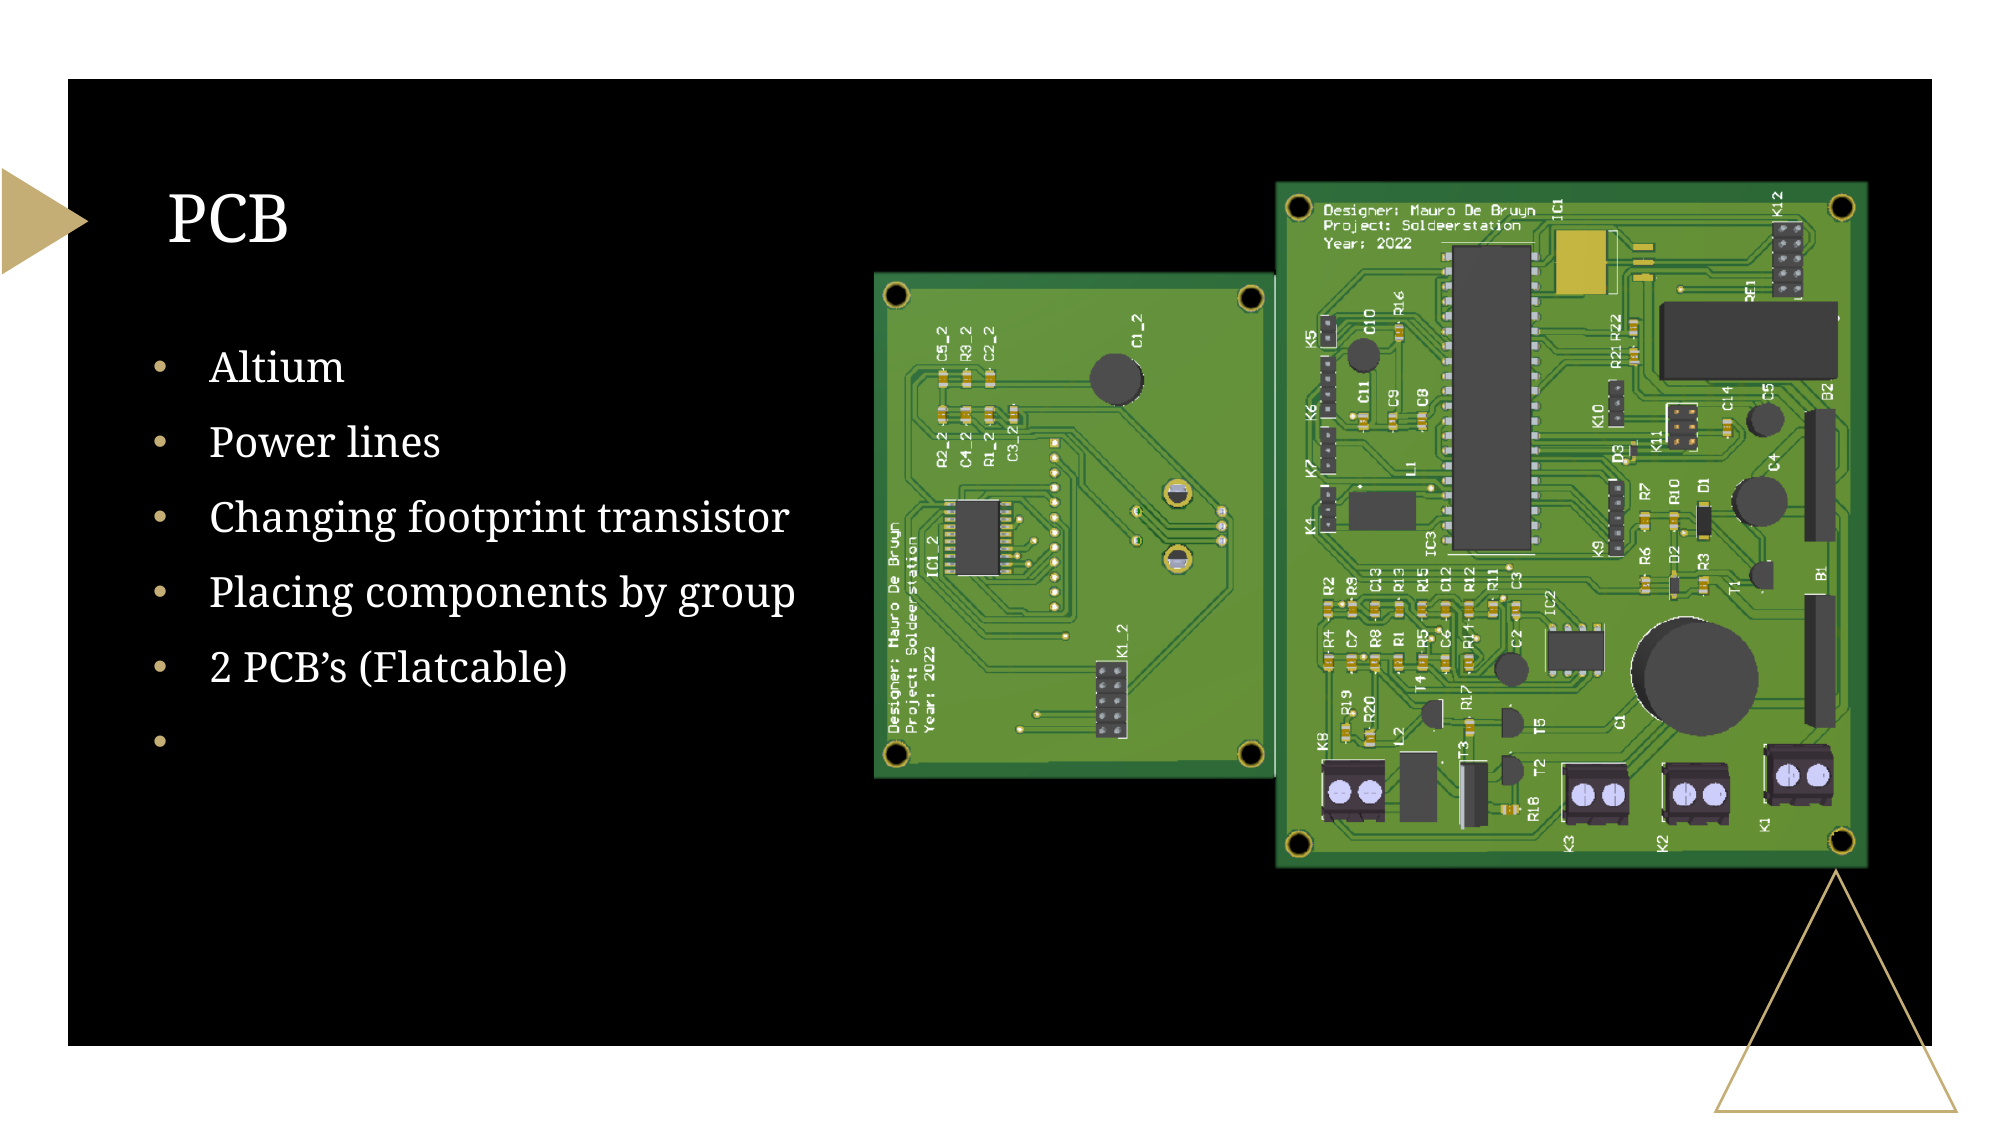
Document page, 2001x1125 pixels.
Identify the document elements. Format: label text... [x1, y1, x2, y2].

picture [847, 164, 1892, 884]
list Altium Power lines Changing footprint transistor Placing components by group 2 PCB’s (Flatcable) [152, 333, 1868, 979]
title PCB [152, 146, 1868, 296]
